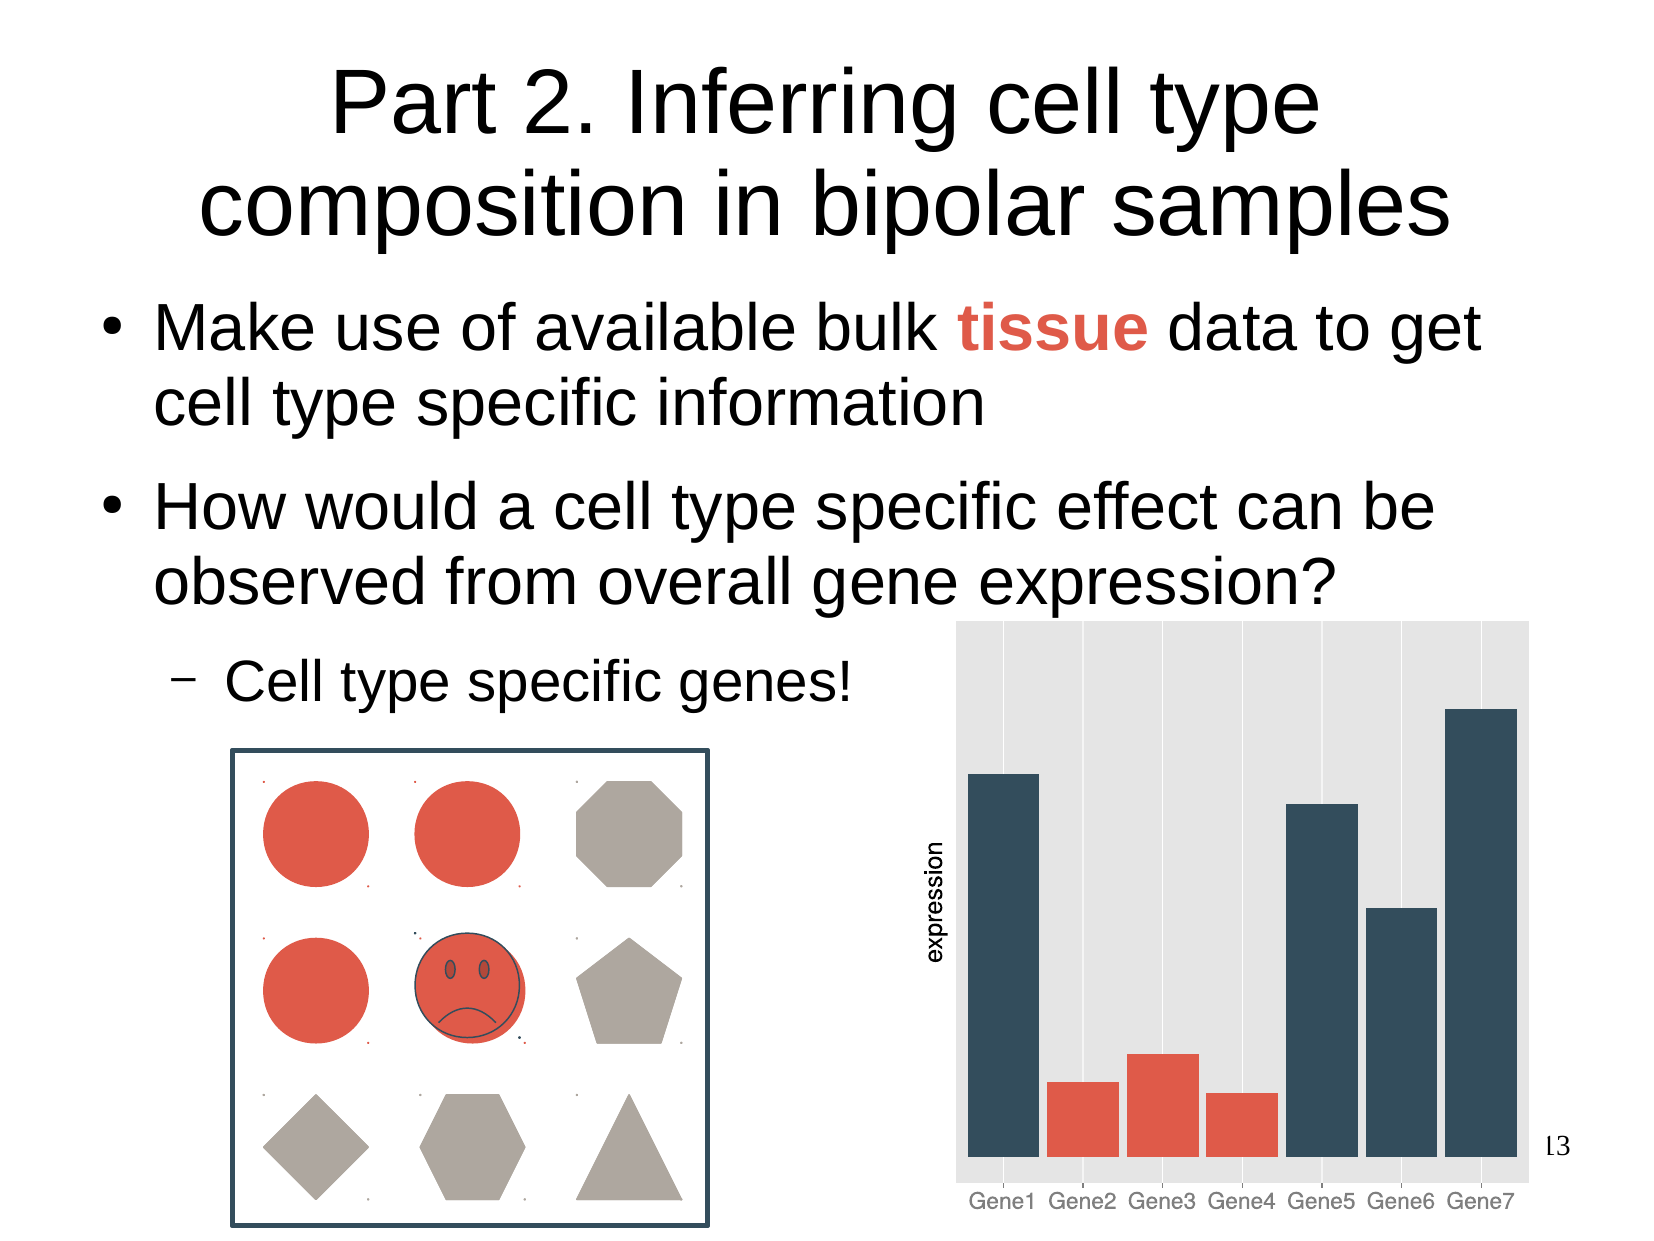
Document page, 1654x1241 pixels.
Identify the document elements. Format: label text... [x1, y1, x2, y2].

picture [153, 1010, 782, 1241]
picture [909, 1010, 1548, 1241]
title Part 2. Inferring cell type composition in bipolar samples [82, 49, 1571, 257]
list Make use of available bulk tissue data to get cell type specific information How would a cell type specific effect can be observed from overall gene expression? Cell type specific genes! [82, 290, 1571, 1010]
